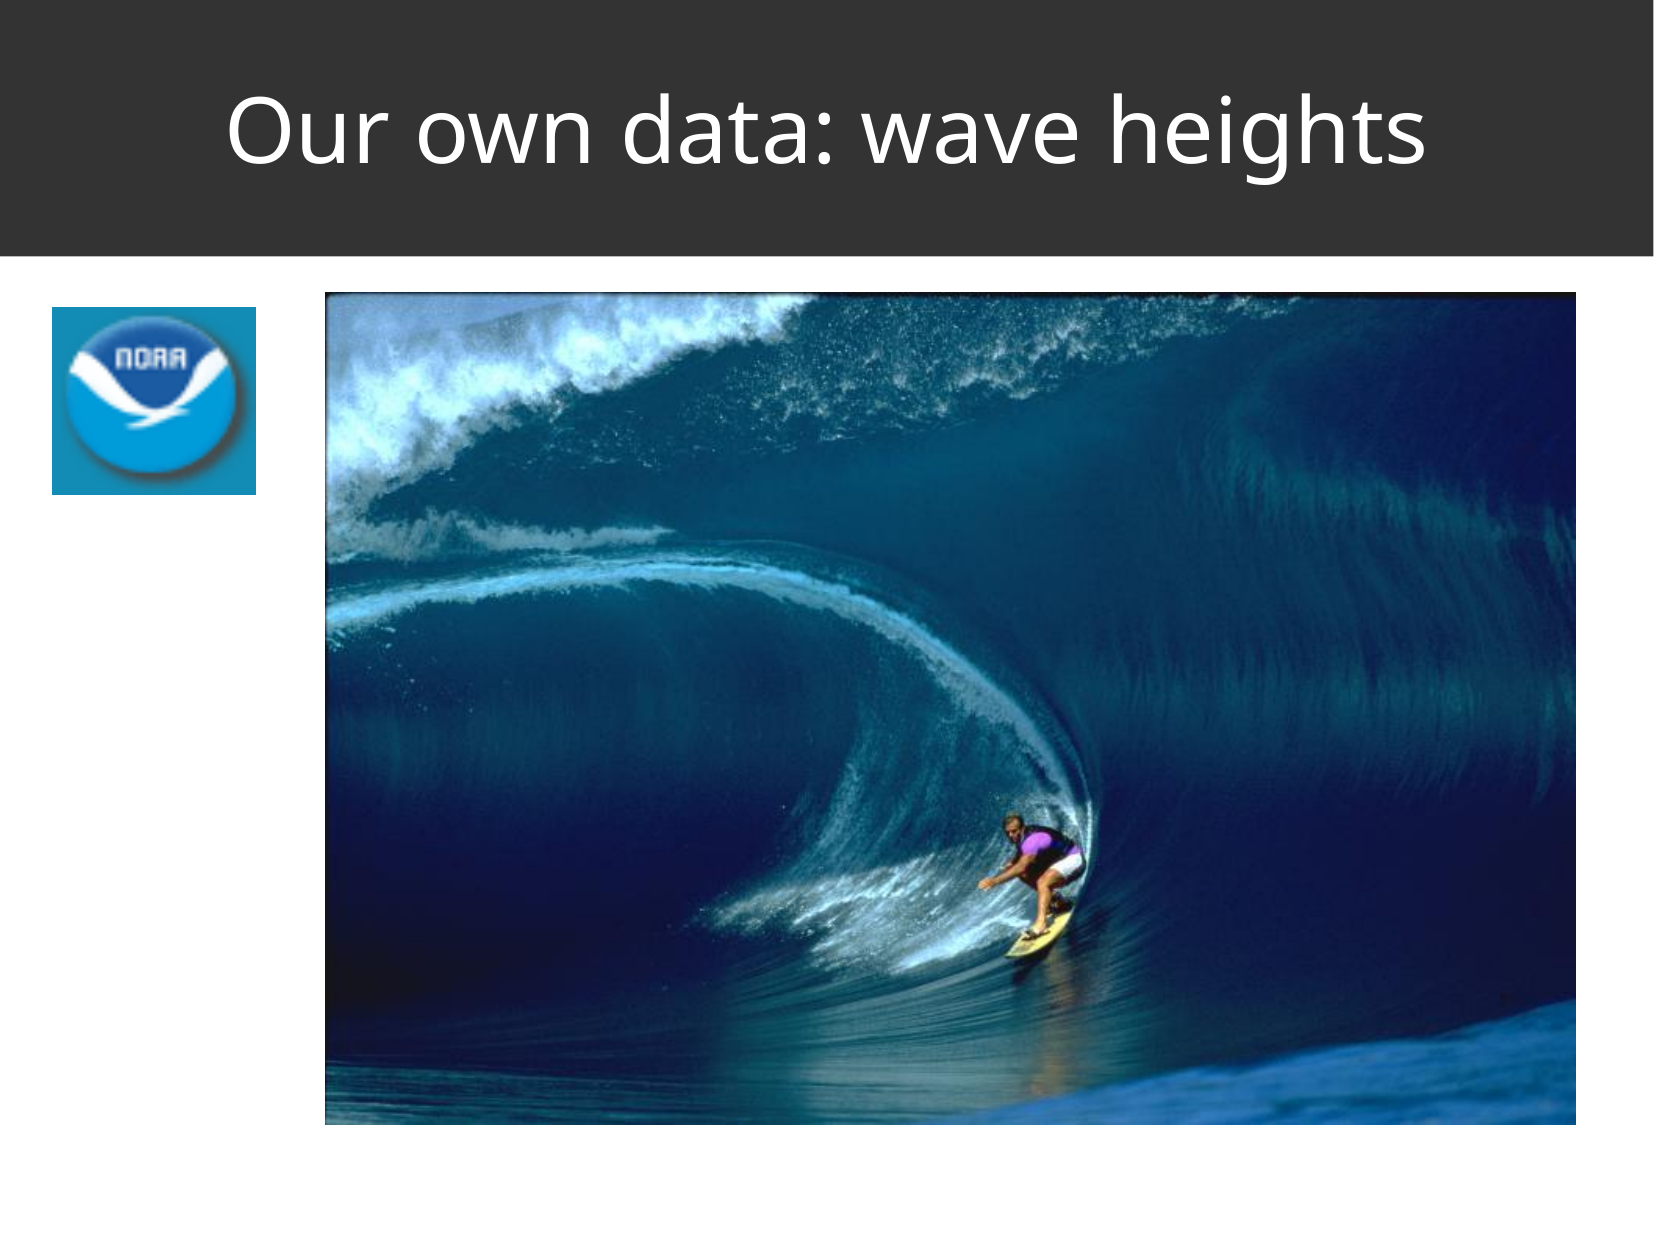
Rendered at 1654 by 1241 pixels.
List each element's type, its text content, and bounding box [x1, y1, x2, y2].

picture [52, 307, 256, 496]
title Our own data: wave heights [0, 0, 1654, 257]
picture [325, 292, 1576, 1126]
